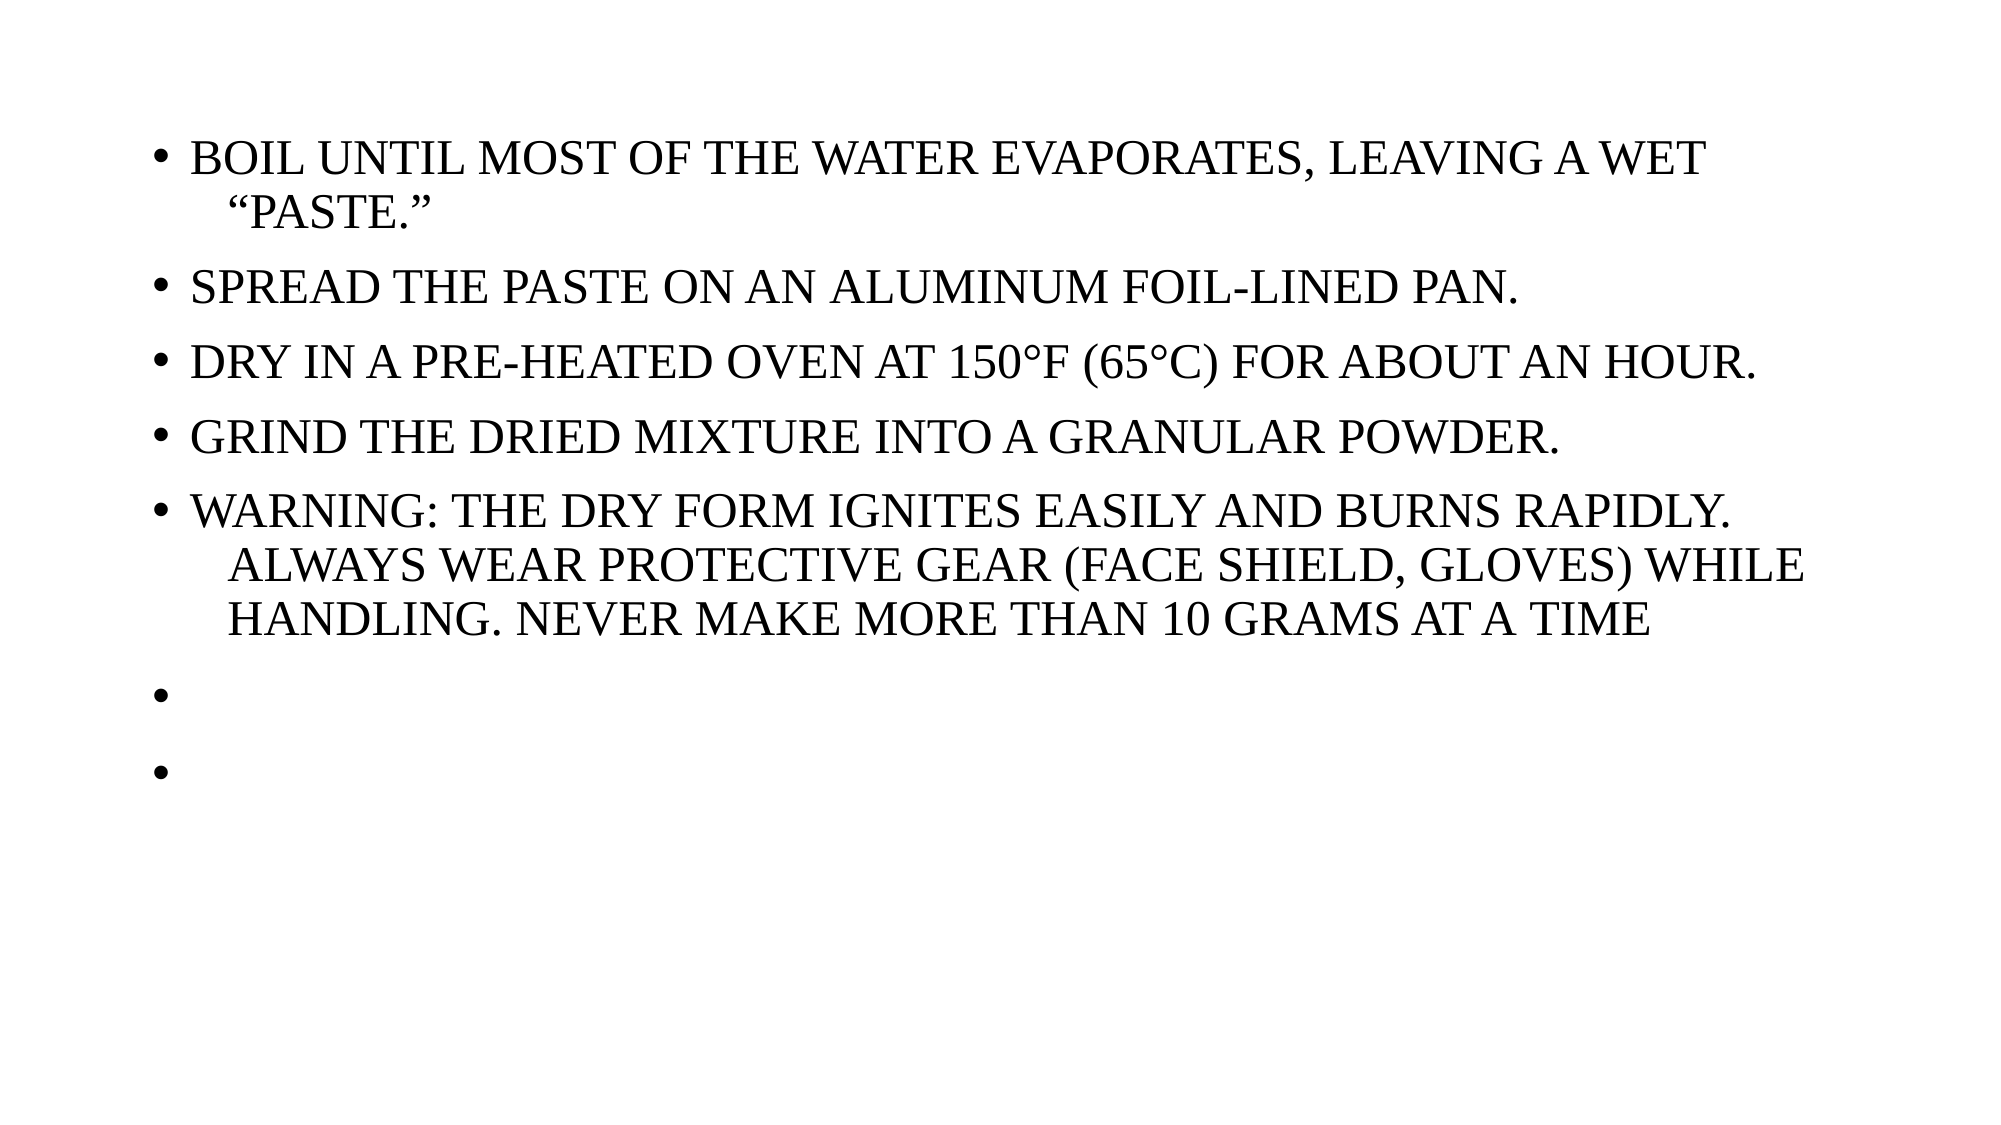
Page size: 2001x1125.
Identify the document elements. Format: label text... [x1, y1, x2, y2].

list BOIL UNTIL MOST OF THE WATER EVAPORATES, LEAVING A WET “PASTE.” SPREAD THE PASTE ON AN ALUMINUM FOIL-LINED PAN. DRY IN A PRE-HEATED OVEN AT 150°F (65°C) FOR ABOUT AN HOUR. GRIND THE DRIED MIXTURE INTO A GRANULAR POWDER. WARNING: THE DRY FORM IGNITES EASILY AND BURNS RAPIDLY. ALWAYS WEAR PROTECTIVE GEAR (FACE SHIELD, GLOVES) WHILE HANDLING. NEVER MAKE MORE THAN 10 GRAMS AT A TIME [137, 124, 1863, 1014]
